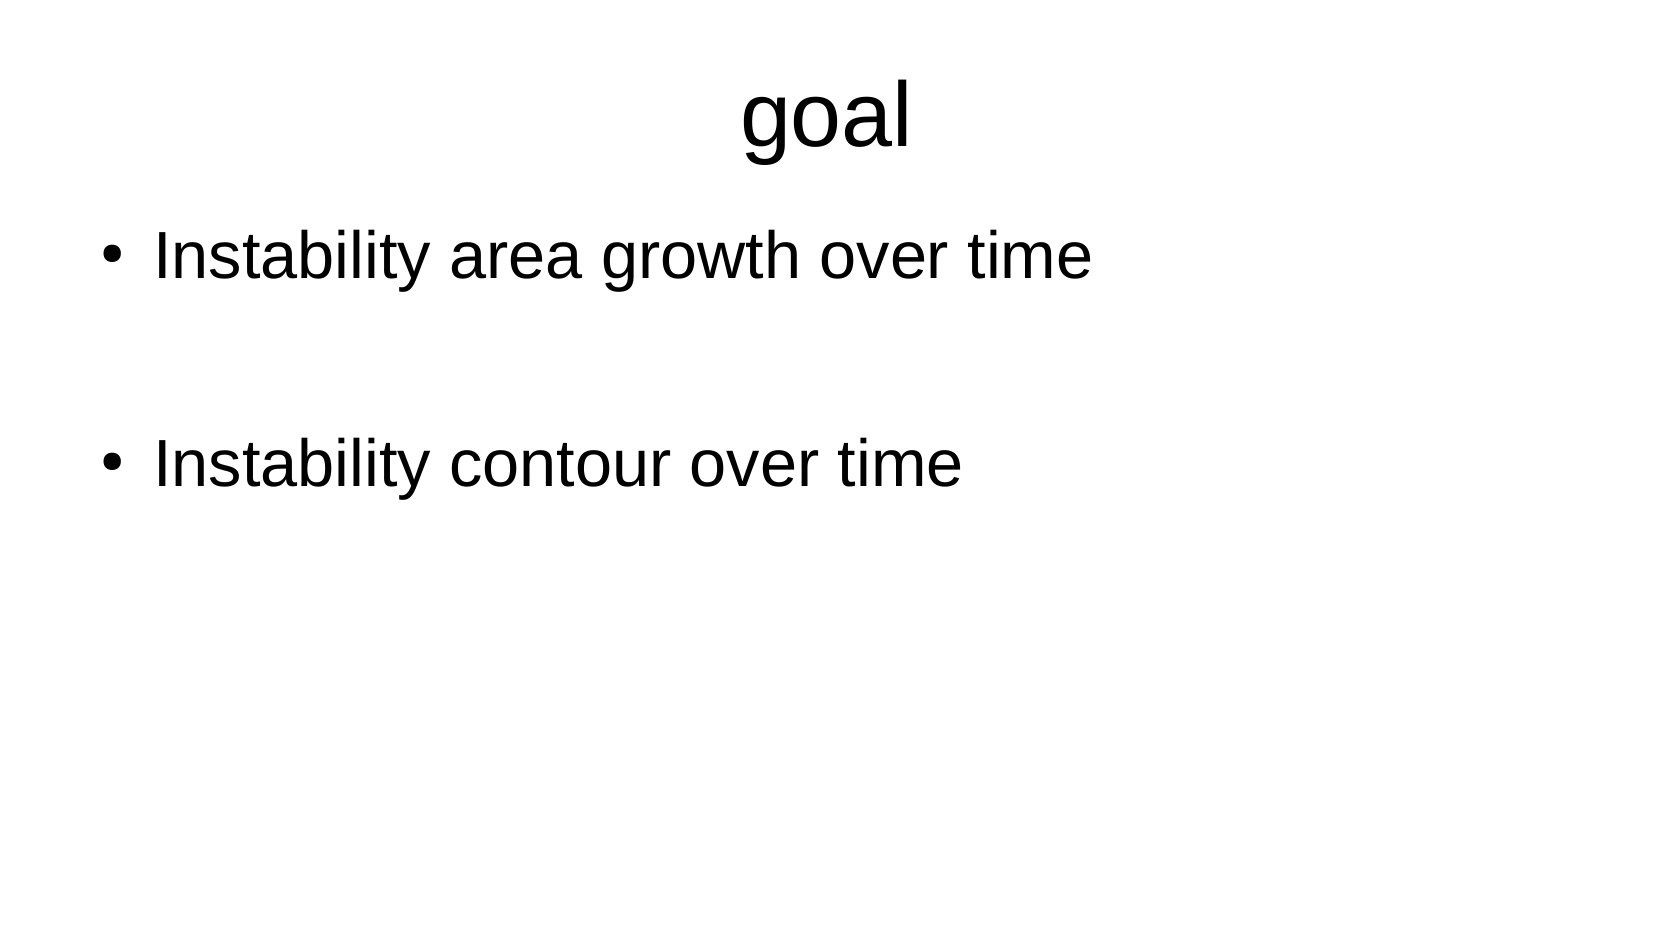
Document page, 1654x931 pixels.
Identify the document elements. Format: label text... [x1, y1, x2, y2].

title goal [82, 37, 1571, 193]
list Instability area growth over time Instability contour over time [82, 217, 1571, 758]
